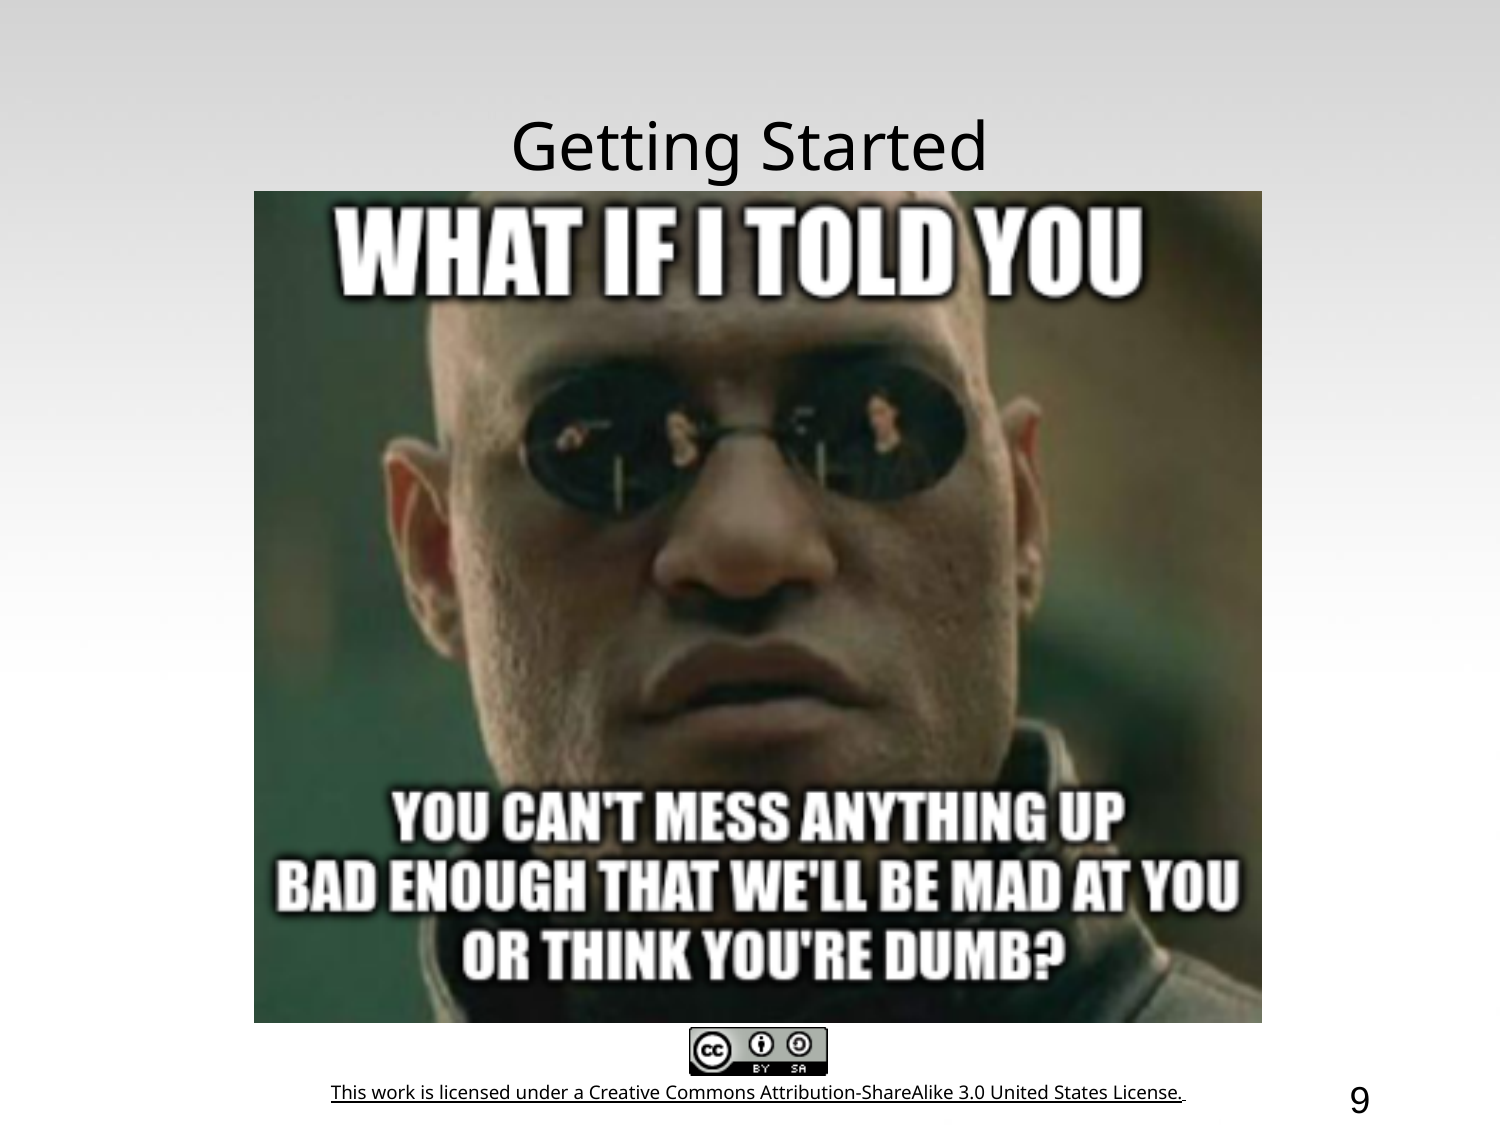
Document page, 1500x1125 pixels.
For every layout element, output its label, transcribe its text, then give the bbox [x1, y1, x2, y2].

picture [0, 0, 1500, 1125]
title Getting Started [112, 49, 1388, 238]
